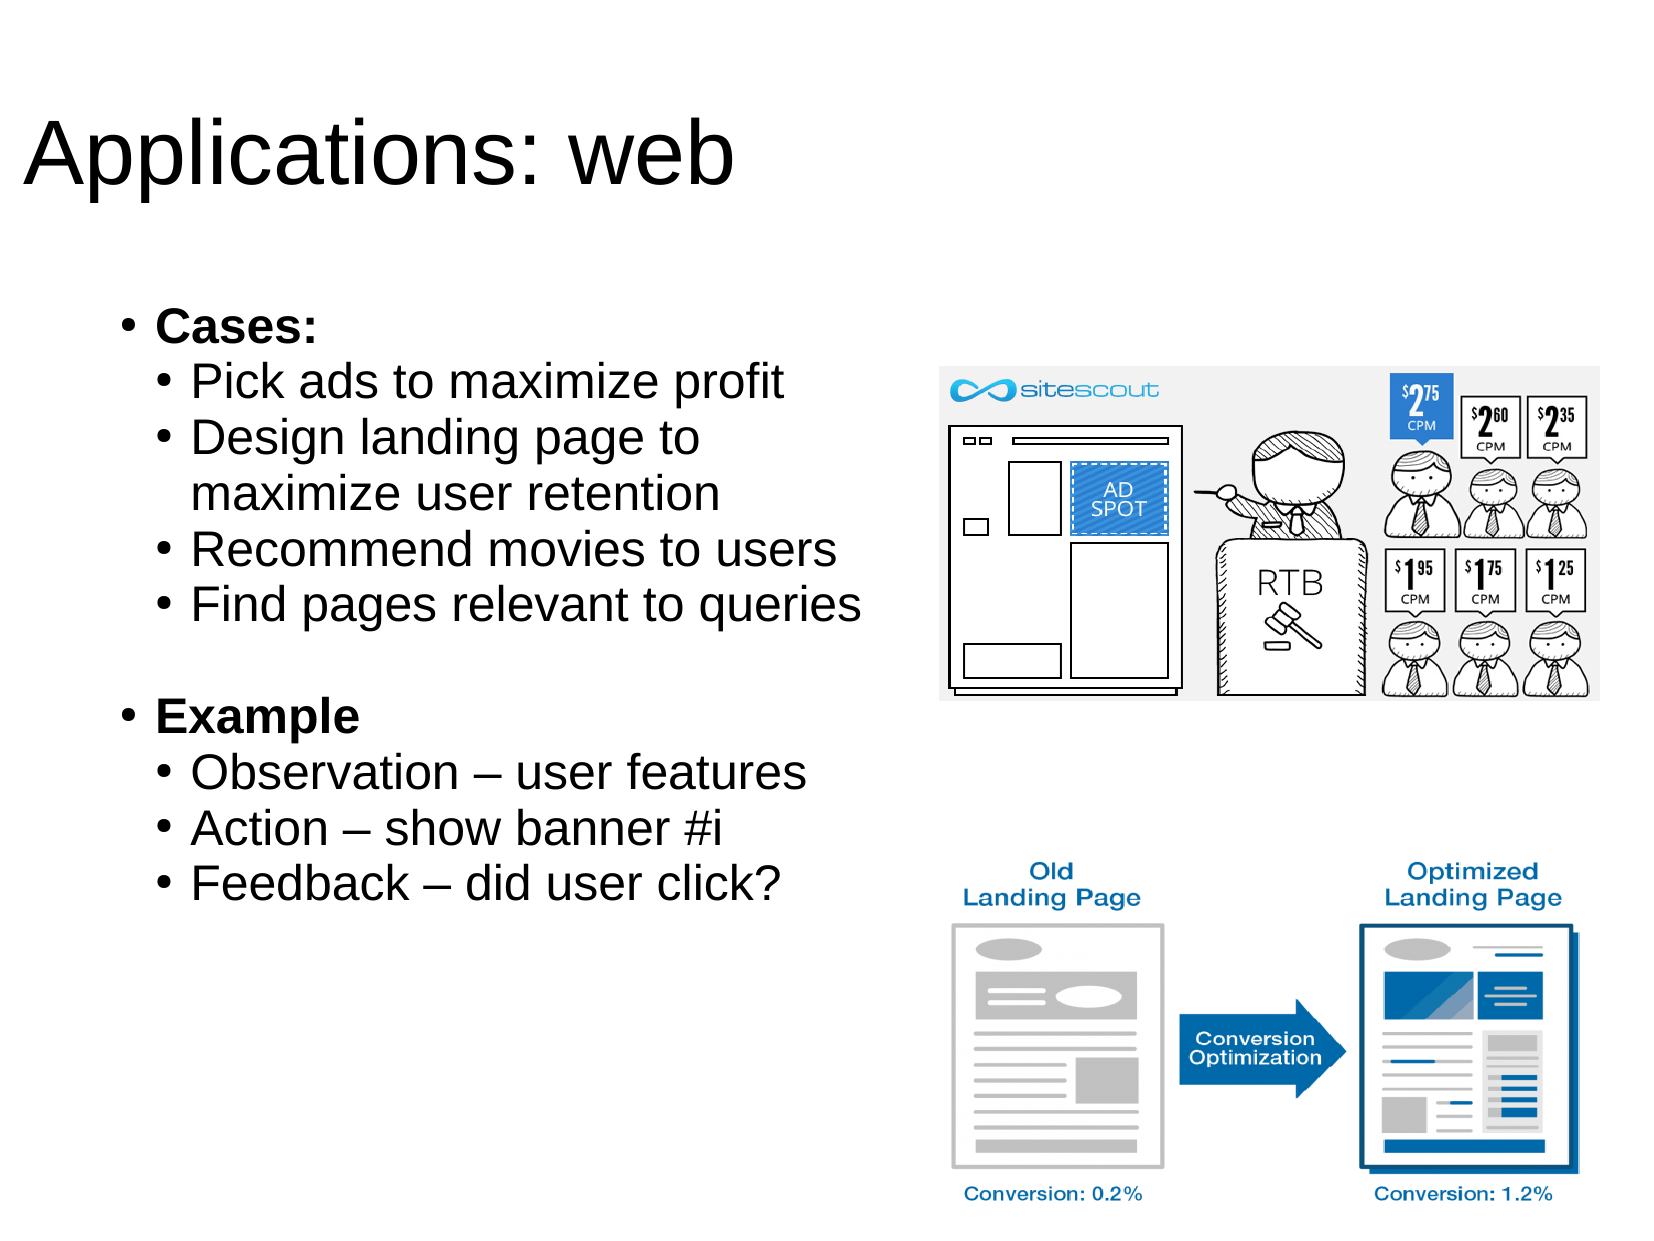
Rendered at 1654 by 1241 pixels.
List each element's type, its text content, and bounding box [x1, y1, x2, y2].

text_box Cases: Pick ads to maximize profit Design landing page to maximize user retention Recommend movies to users Find pages relevant to queries Example Observation – user features Action – show banner #i Feedback – did user click? [104, 290, 901, 1038]
picture [940, 852, 1601, 1233]
title Applications: web [23, 49, 1512, 257]
picture [939, 366, 1600, 701]
